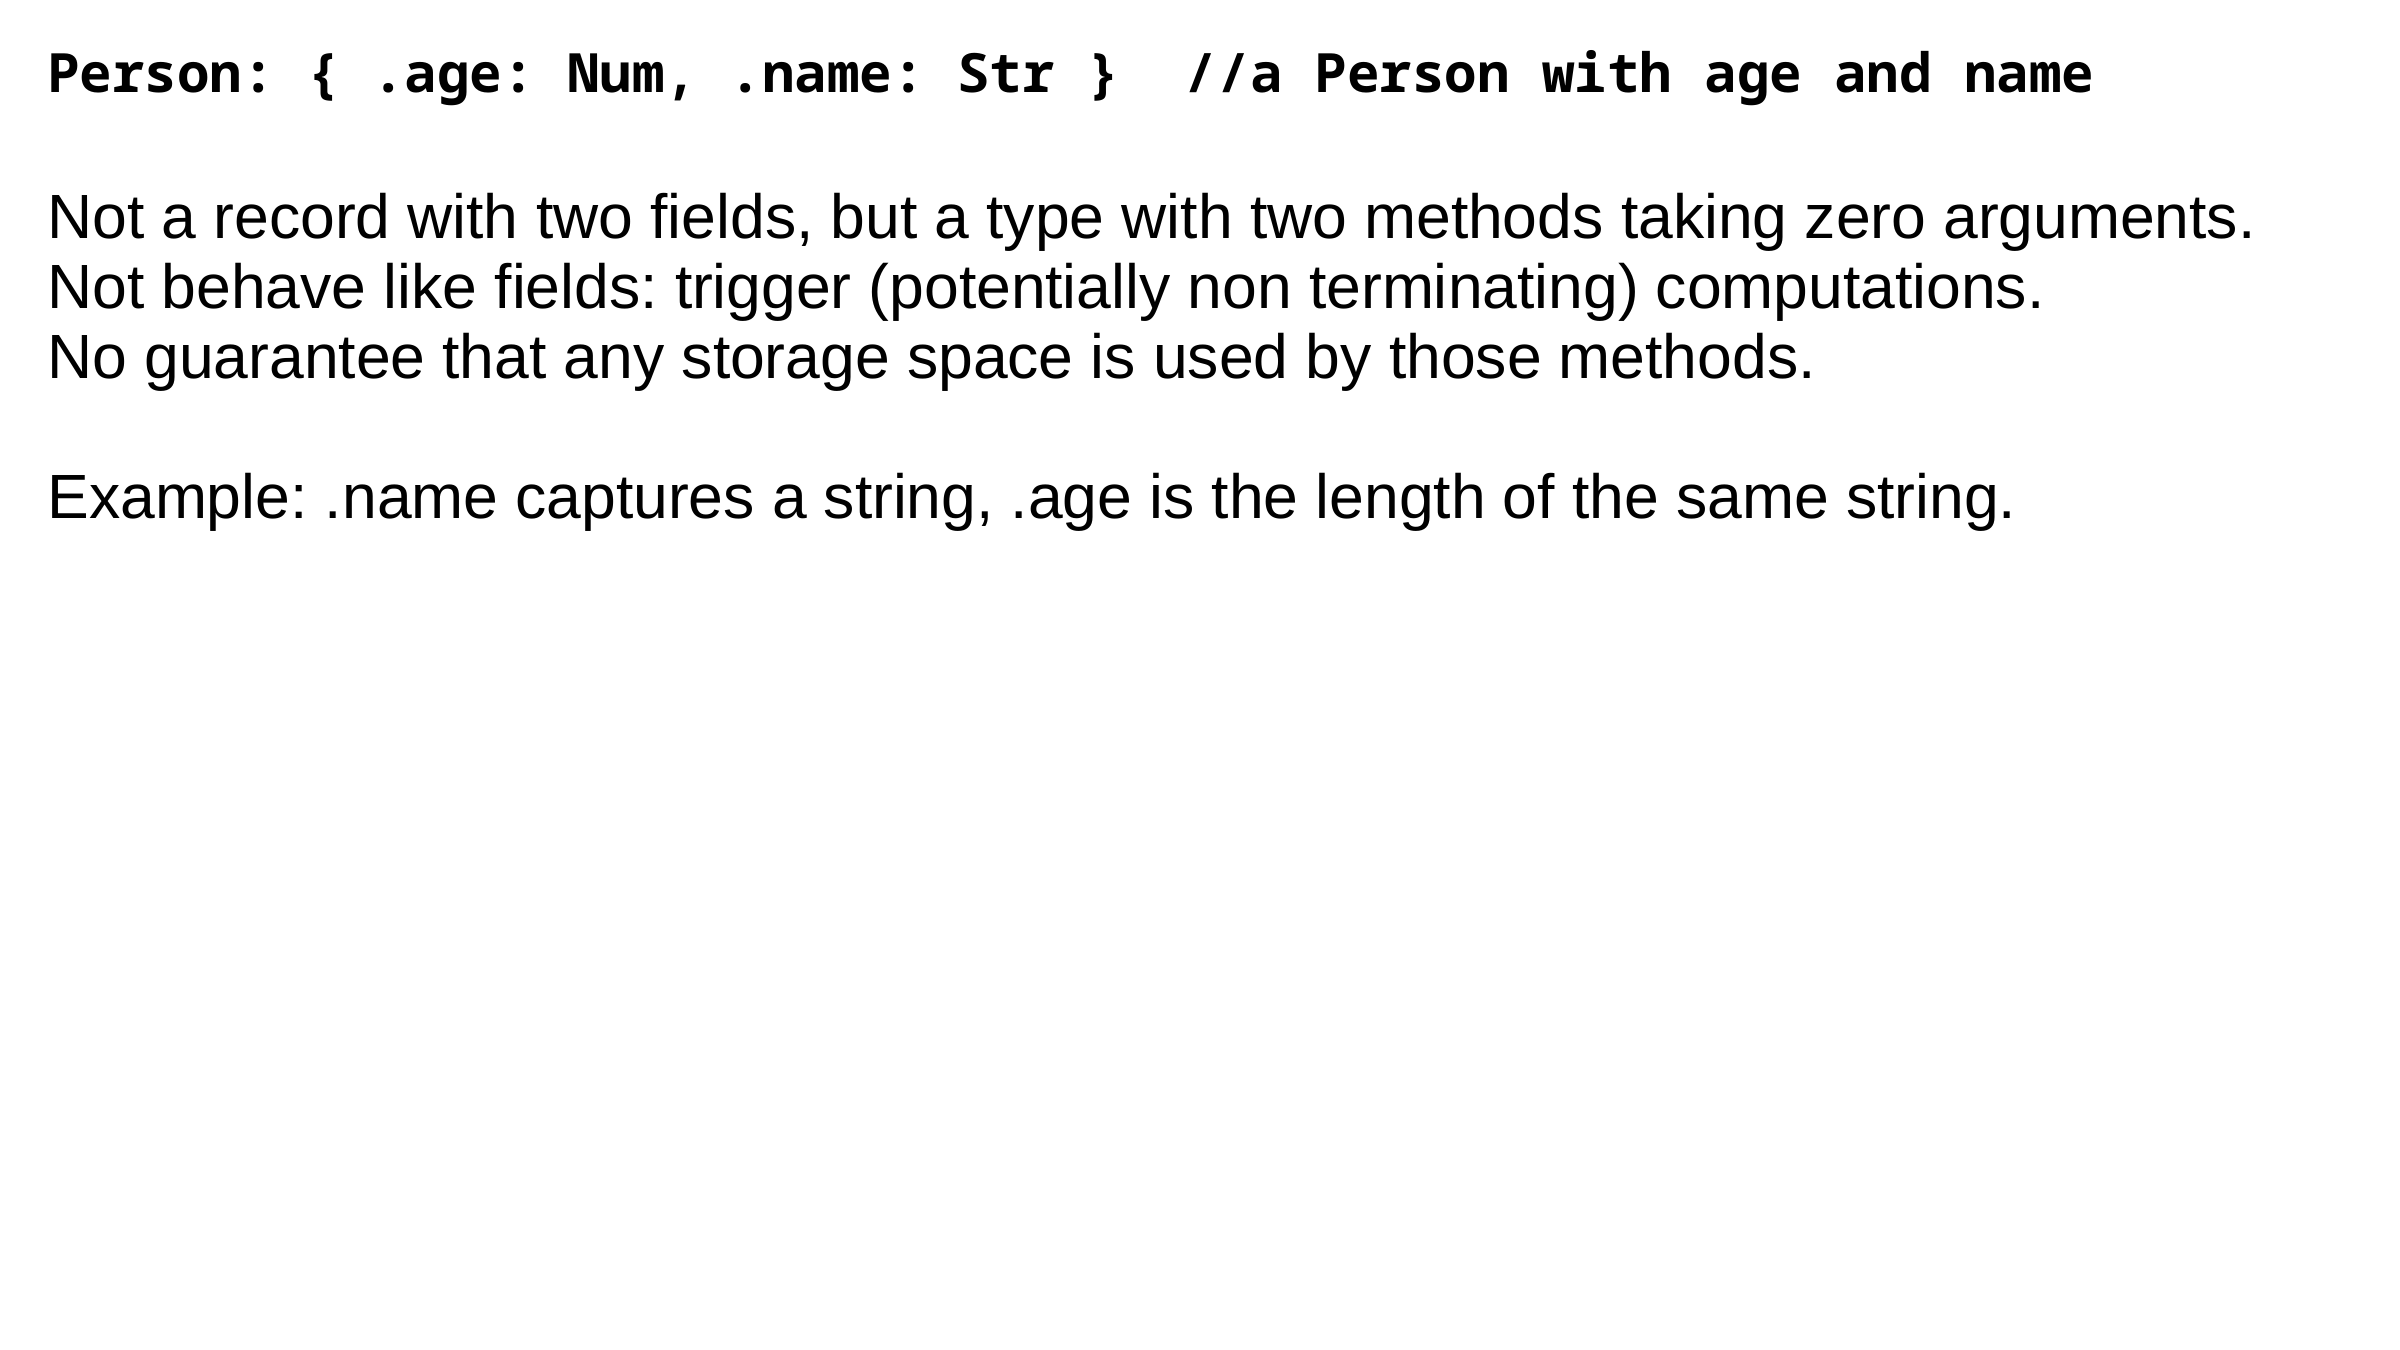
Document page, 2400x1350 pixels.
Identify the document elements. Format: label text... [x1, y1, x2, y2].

text_box Person: { .age: Num, .name: Str } //a Person with age and name Not a record with two fields, but a type with two methods taking zero arguments. Not behave like fields: trigger (potentially non terminating) computations. No guarantee that any storage space is used by those methods. Example: .name captures a string, .age is the length of the same string. [32, 27, 2358, 1321]
